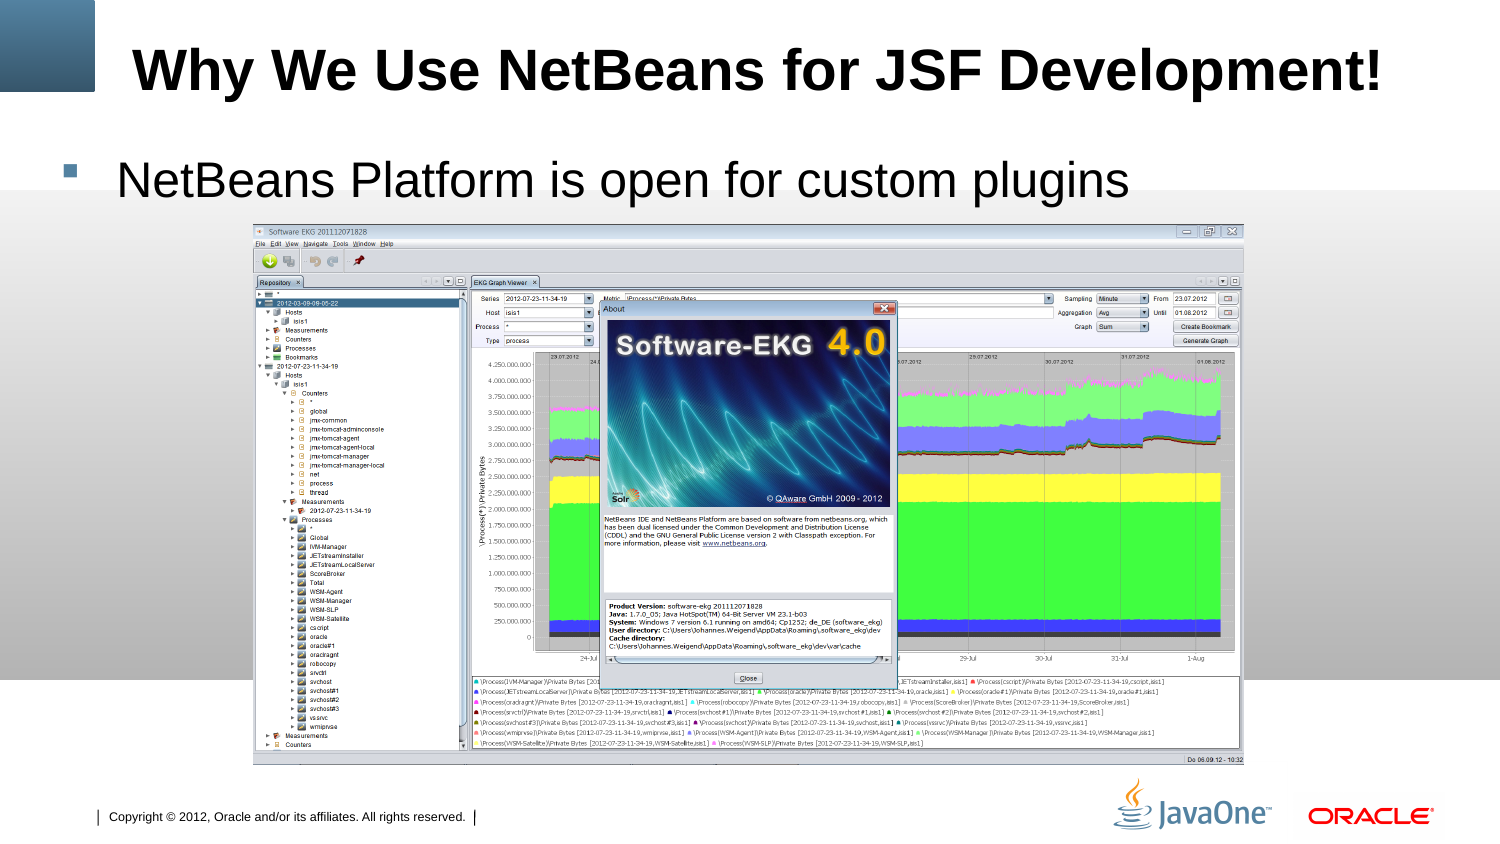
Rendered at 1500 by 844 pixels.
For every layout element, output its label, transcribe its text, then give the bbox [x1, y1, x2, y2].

picture [1293, 792, 1445, 840]
list NetBeans Platform is open for custom plugins [60, 135, 1335, 565]
title Why We Use NetBeans for JSF Development! [132, 40, 1486, 166]
picture [253, 224, 1288, 844]
